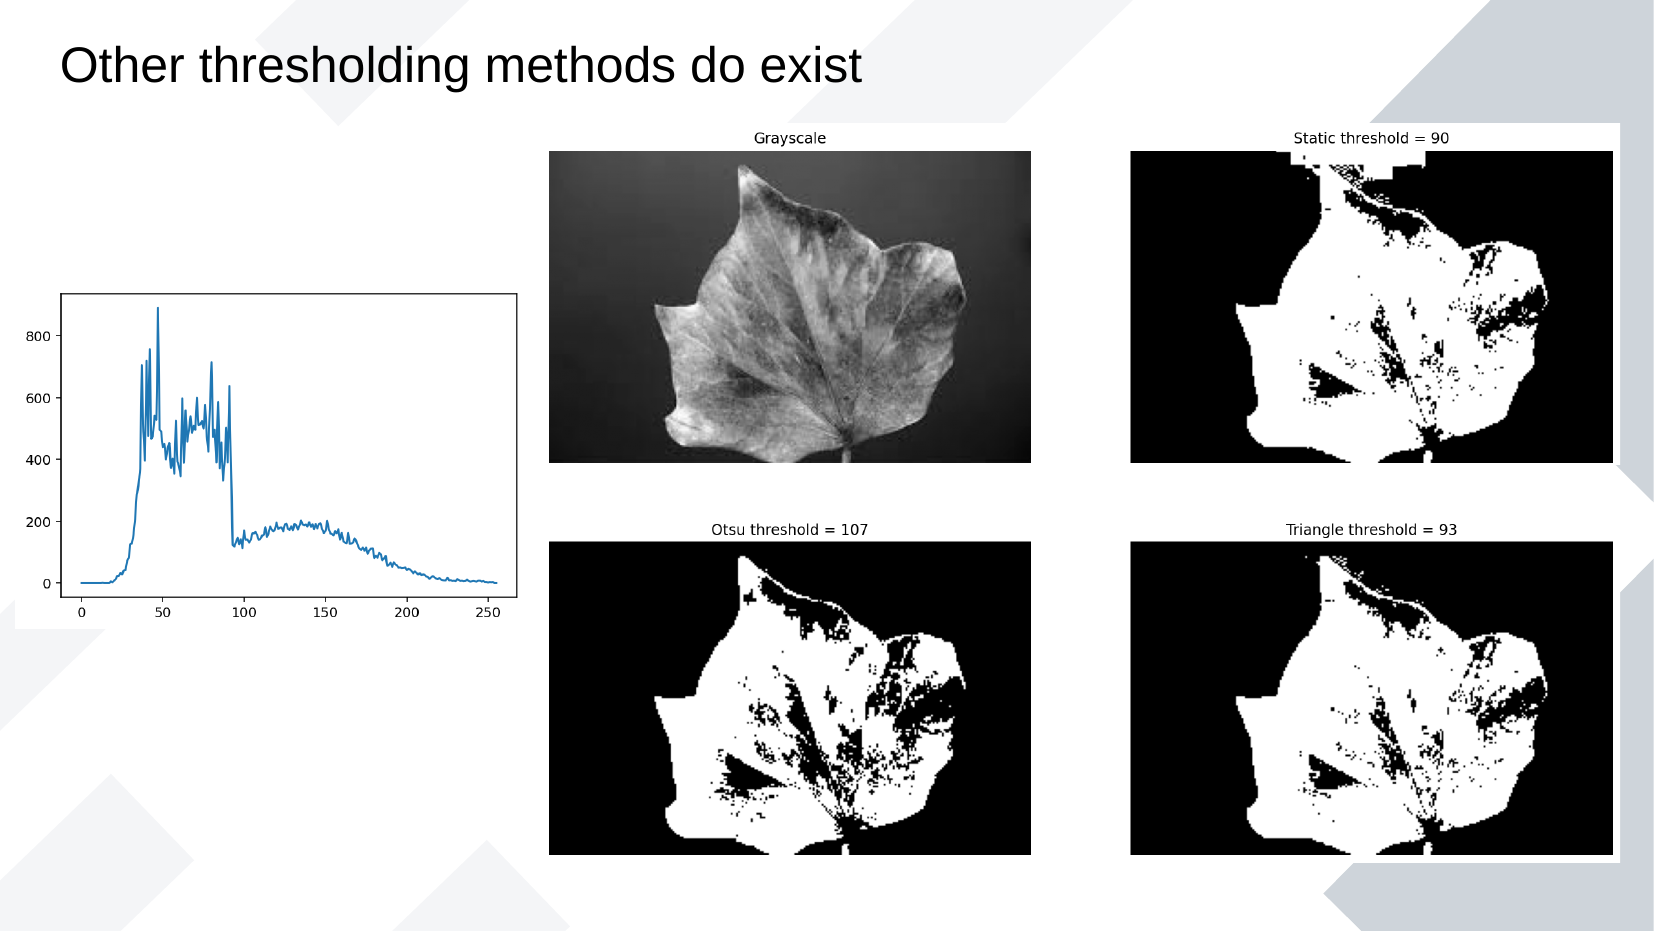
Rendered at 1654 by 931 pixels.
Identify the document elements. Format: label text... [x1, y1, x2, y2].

picture [15, 284, 526, 629]
text_box Other thresholding methods do exist [45, 30, 1590, 157]
picture [540, 510, 1621, 863]
picture [540, 123, 1621, 465]
